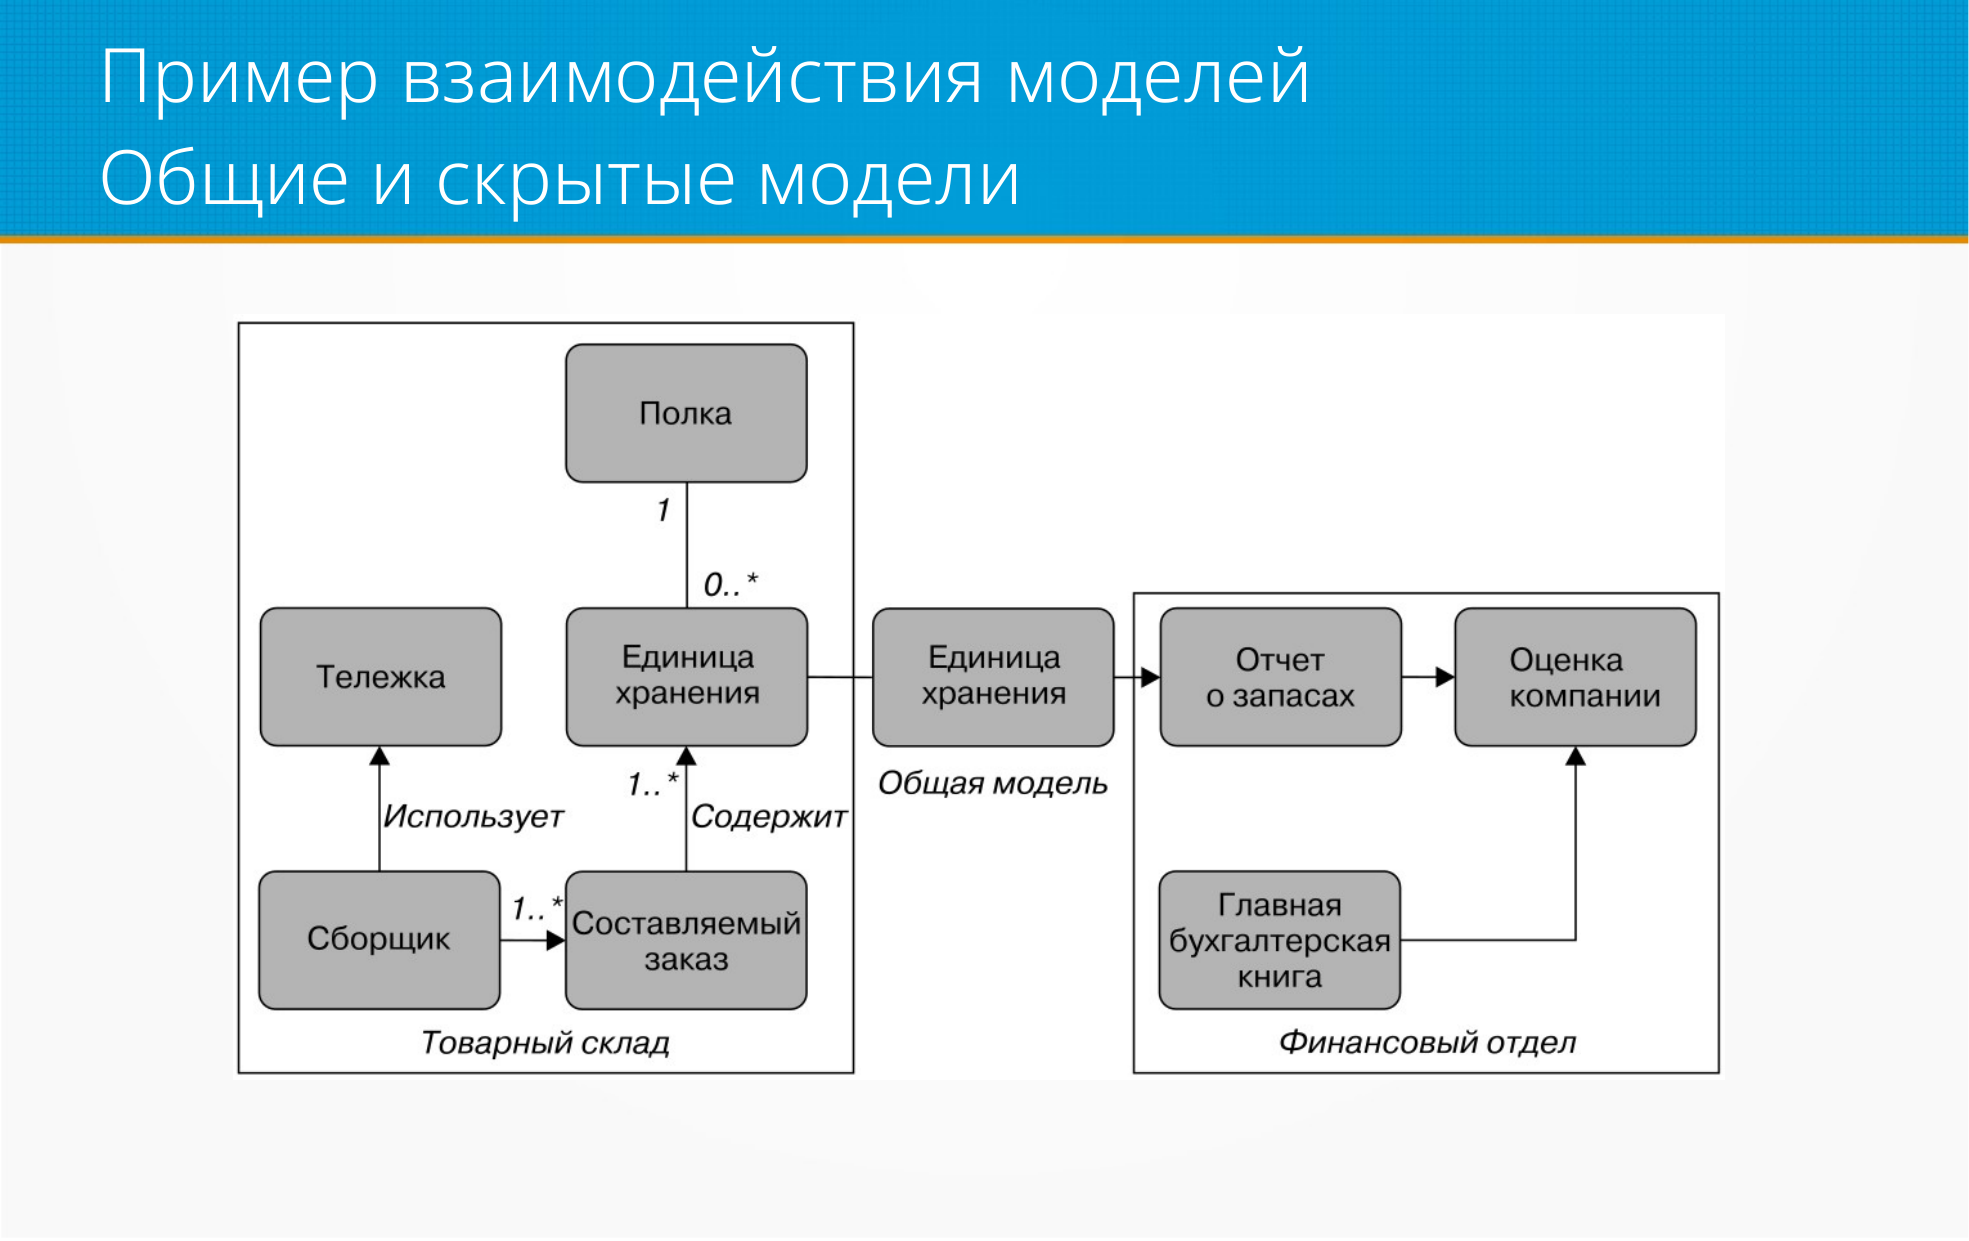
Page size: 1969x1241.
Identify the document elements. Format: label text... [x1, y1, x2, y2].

picture [0, 233, 1969, 1241]
title Пример взаимодействия моделей Общие и скрытые модели [98, 19, 1870, 227]
